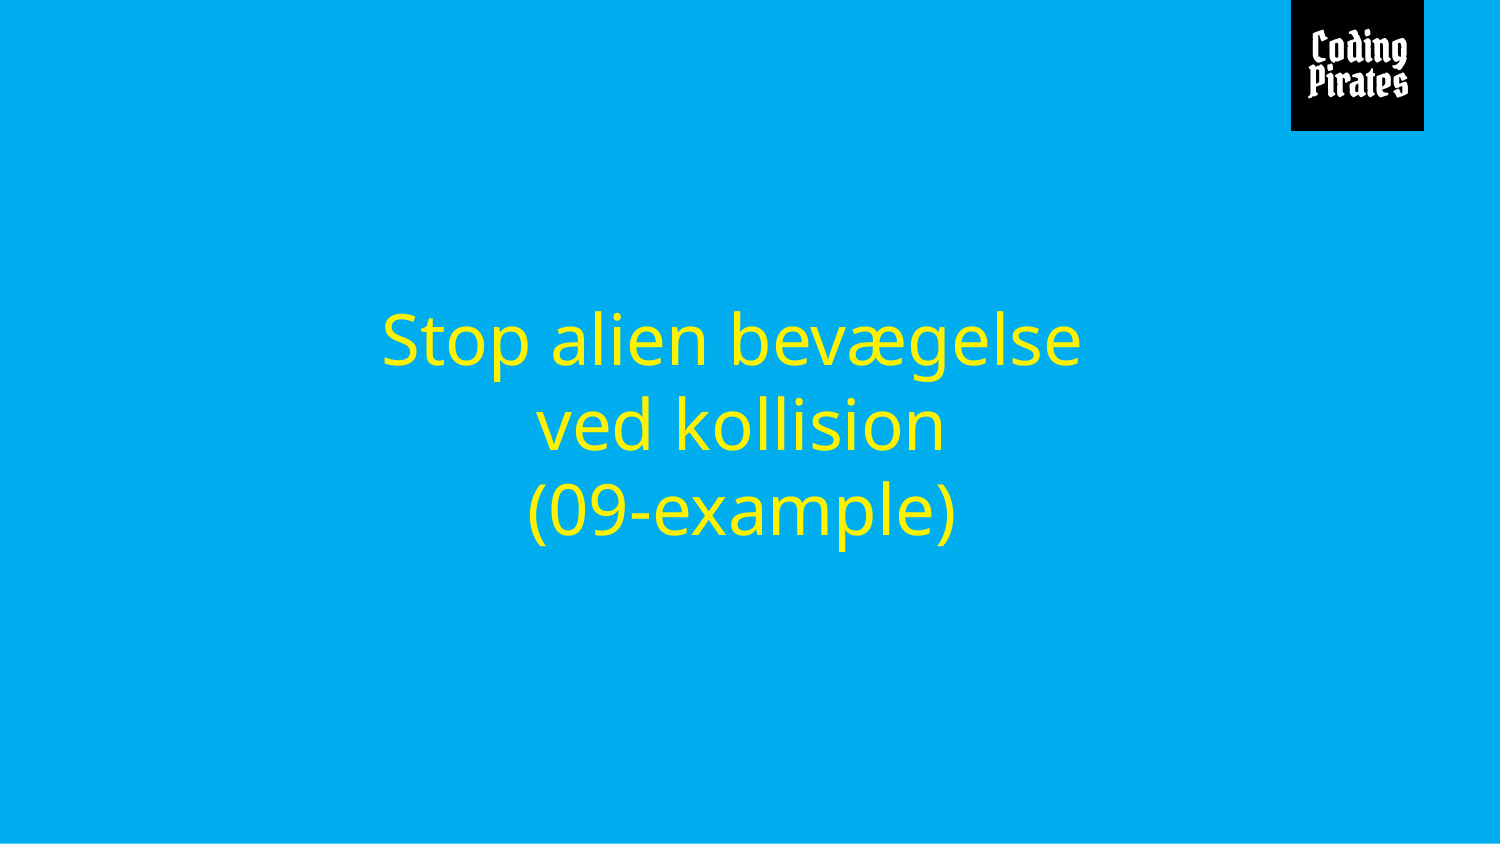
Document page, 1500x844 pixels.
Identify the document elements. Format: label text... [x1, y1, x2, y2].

title Stop alien bevægelse ved kollision (09-example) [12, 352, 1472, 491]
picture [1292, 0, 1423, 130]
